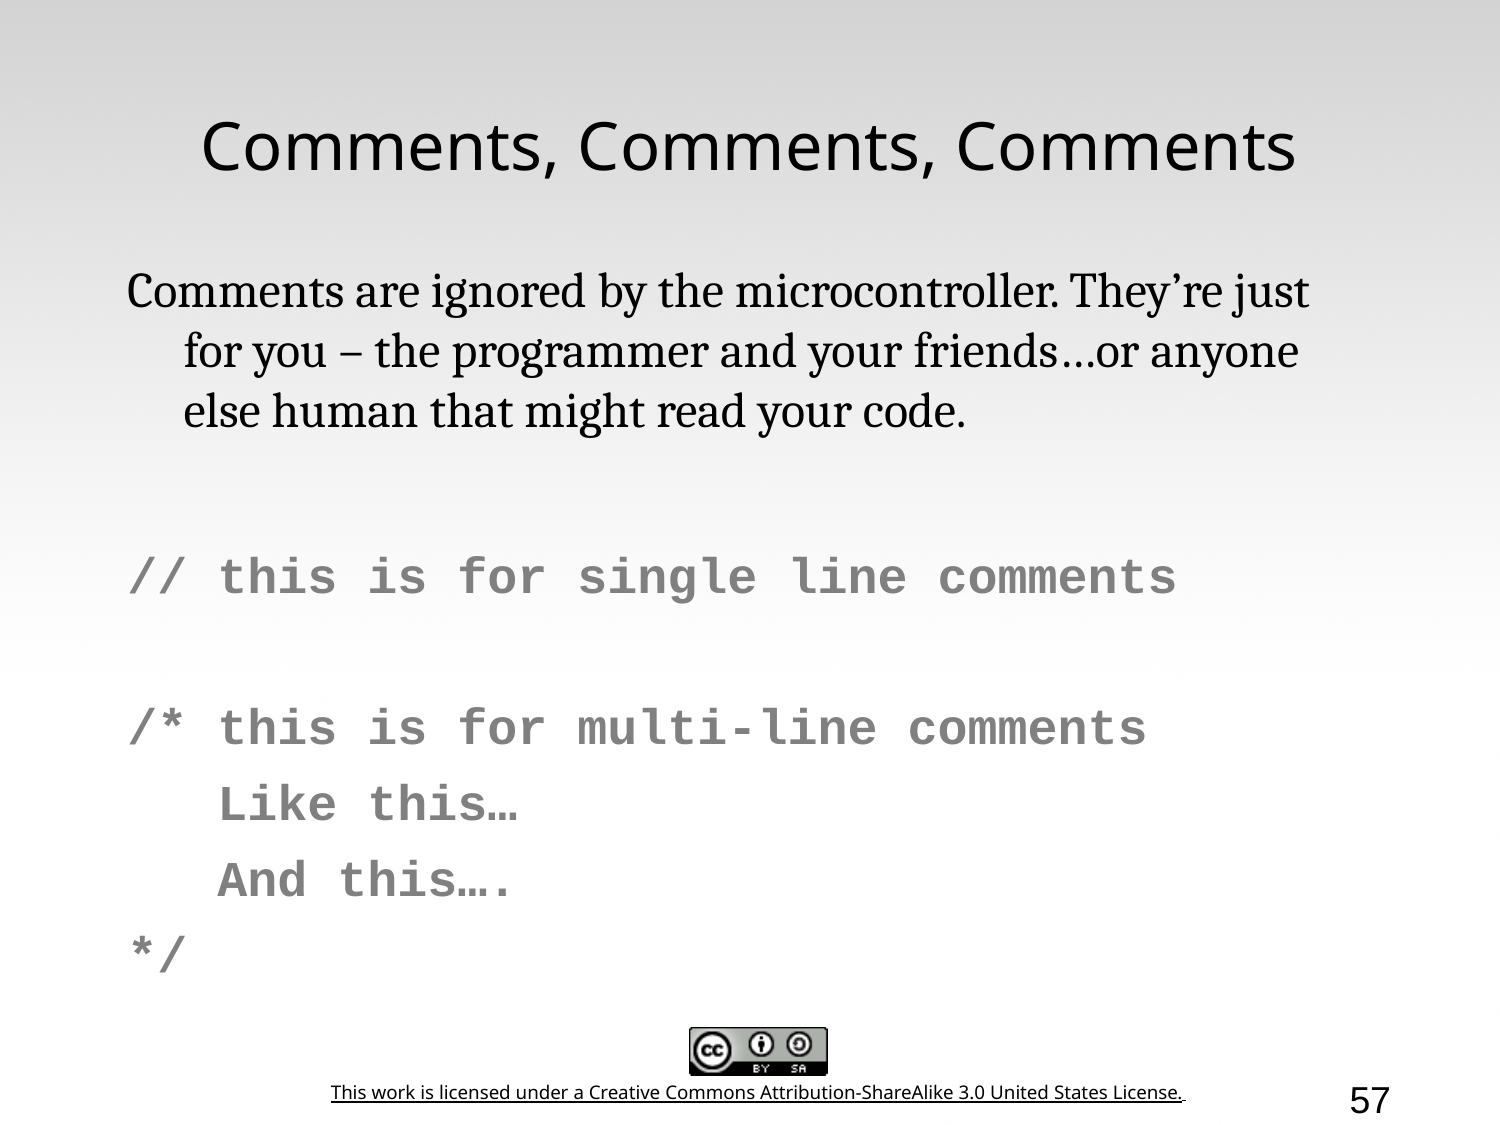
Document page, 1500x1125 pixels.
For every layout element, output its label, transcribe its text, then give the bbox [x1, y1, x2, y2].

list Comments are ignored by the microcontroller. They’re just for you – the programmer and your friends…or anyone else human that might read your code. // this is for single line comments /* this is for multi-line comments Like this… And this…. */ [112, 249, 1388, 925]
title Comments, Comments, Comments [112, 49, 1388, 238]
picture [0, 0, 1500, 1125]
